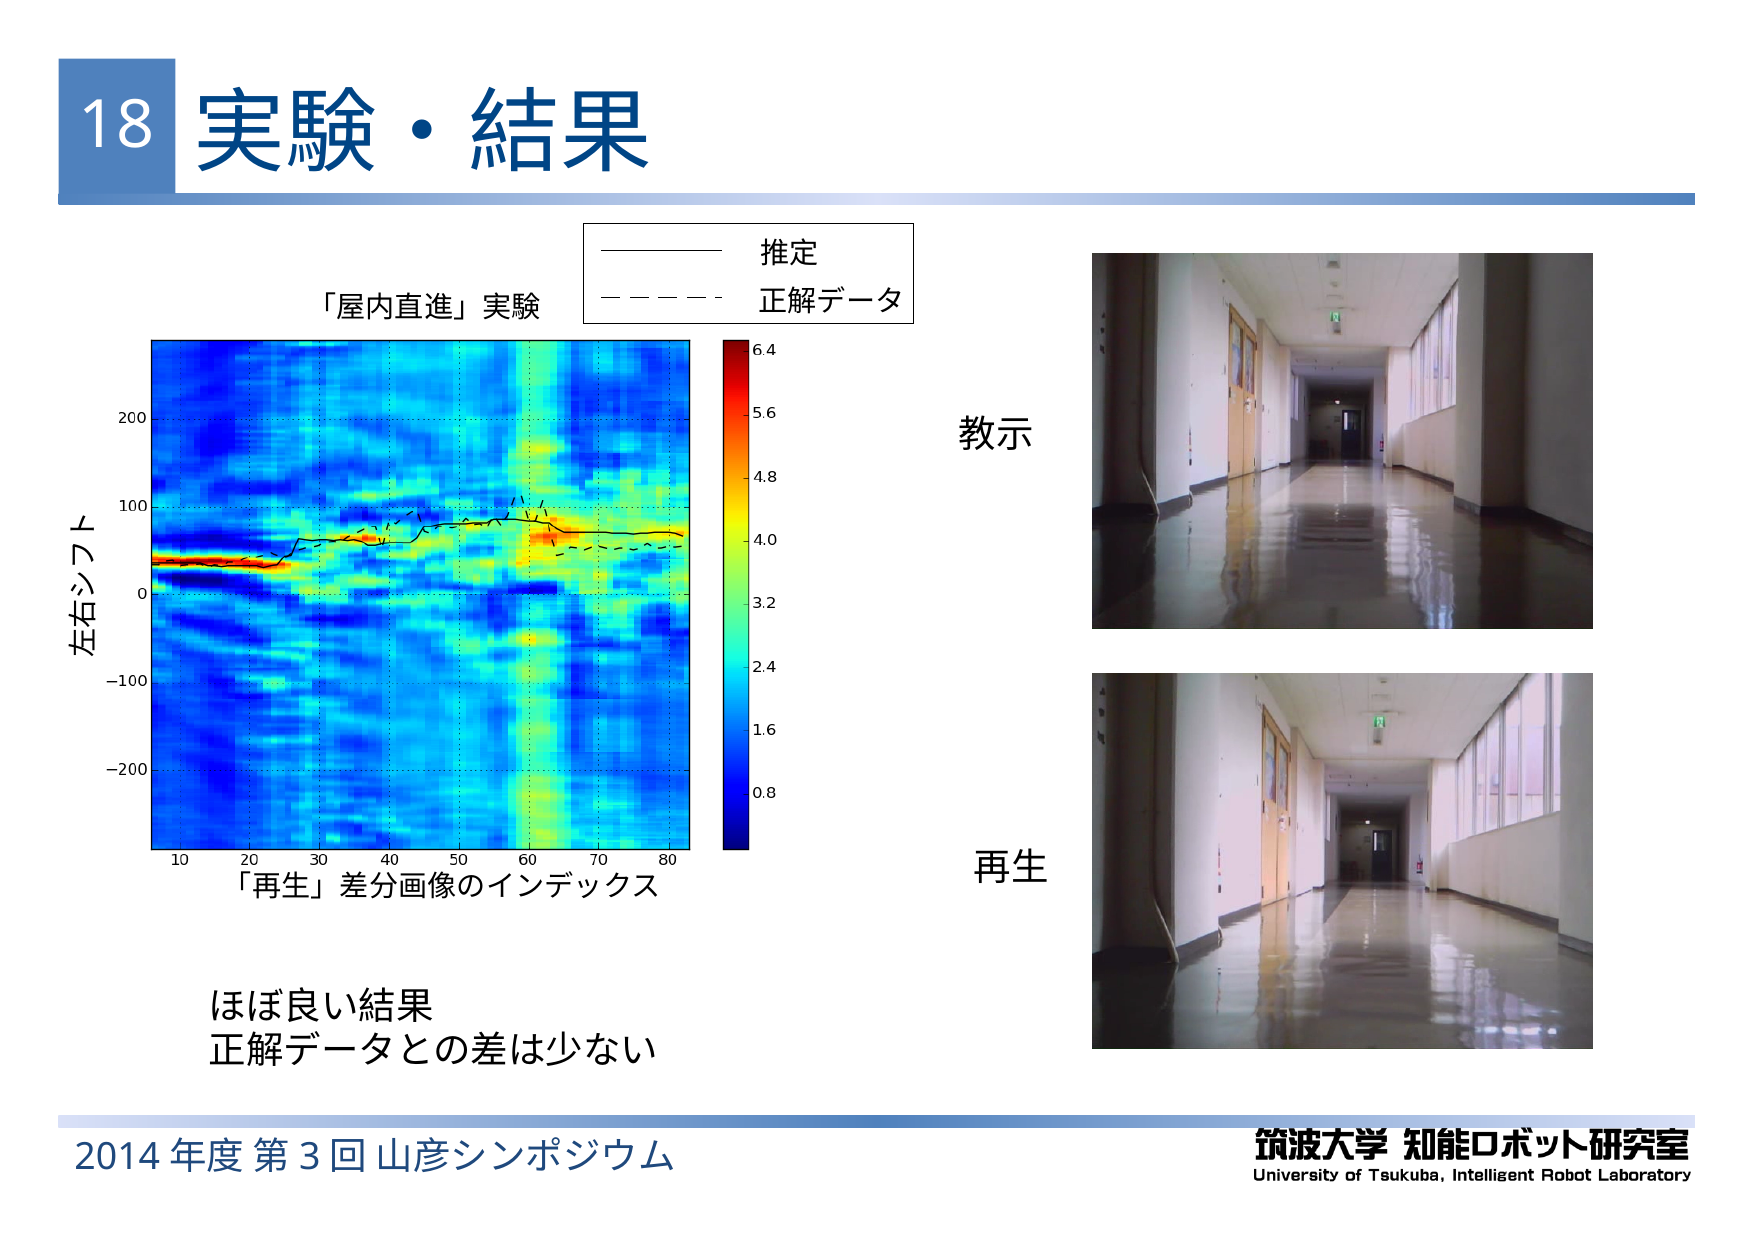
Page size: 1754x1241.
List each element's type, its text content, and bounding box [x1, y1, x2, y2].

text_box 「屋内直進」実験 [289, 283, 560, 332]
title 実験・結果 [193, 61, 1651, 205]
text_box 教示 [943, 404, 1049, 464]
text_box ほぼ良い結果 正解データとの差は少ない [193, 977, 674, 1081]
picture [1252, 1127, 1691, 1182]
picture [1092, 673, 1593, 1049]
text_box 正解データ [743, 276, 920, 336]
picture [1092, 253, 1593, 629]
text_box 推定 [746, 229, 835, 289]
text_box 左右シフト [58, 496, 108, 673]
text_box 再生 [958, 838, 1064, 898]
text_box 「再生」差分画像のインデックス [207, 862, 677, 910]
picture [89, 323, 840, 887]
